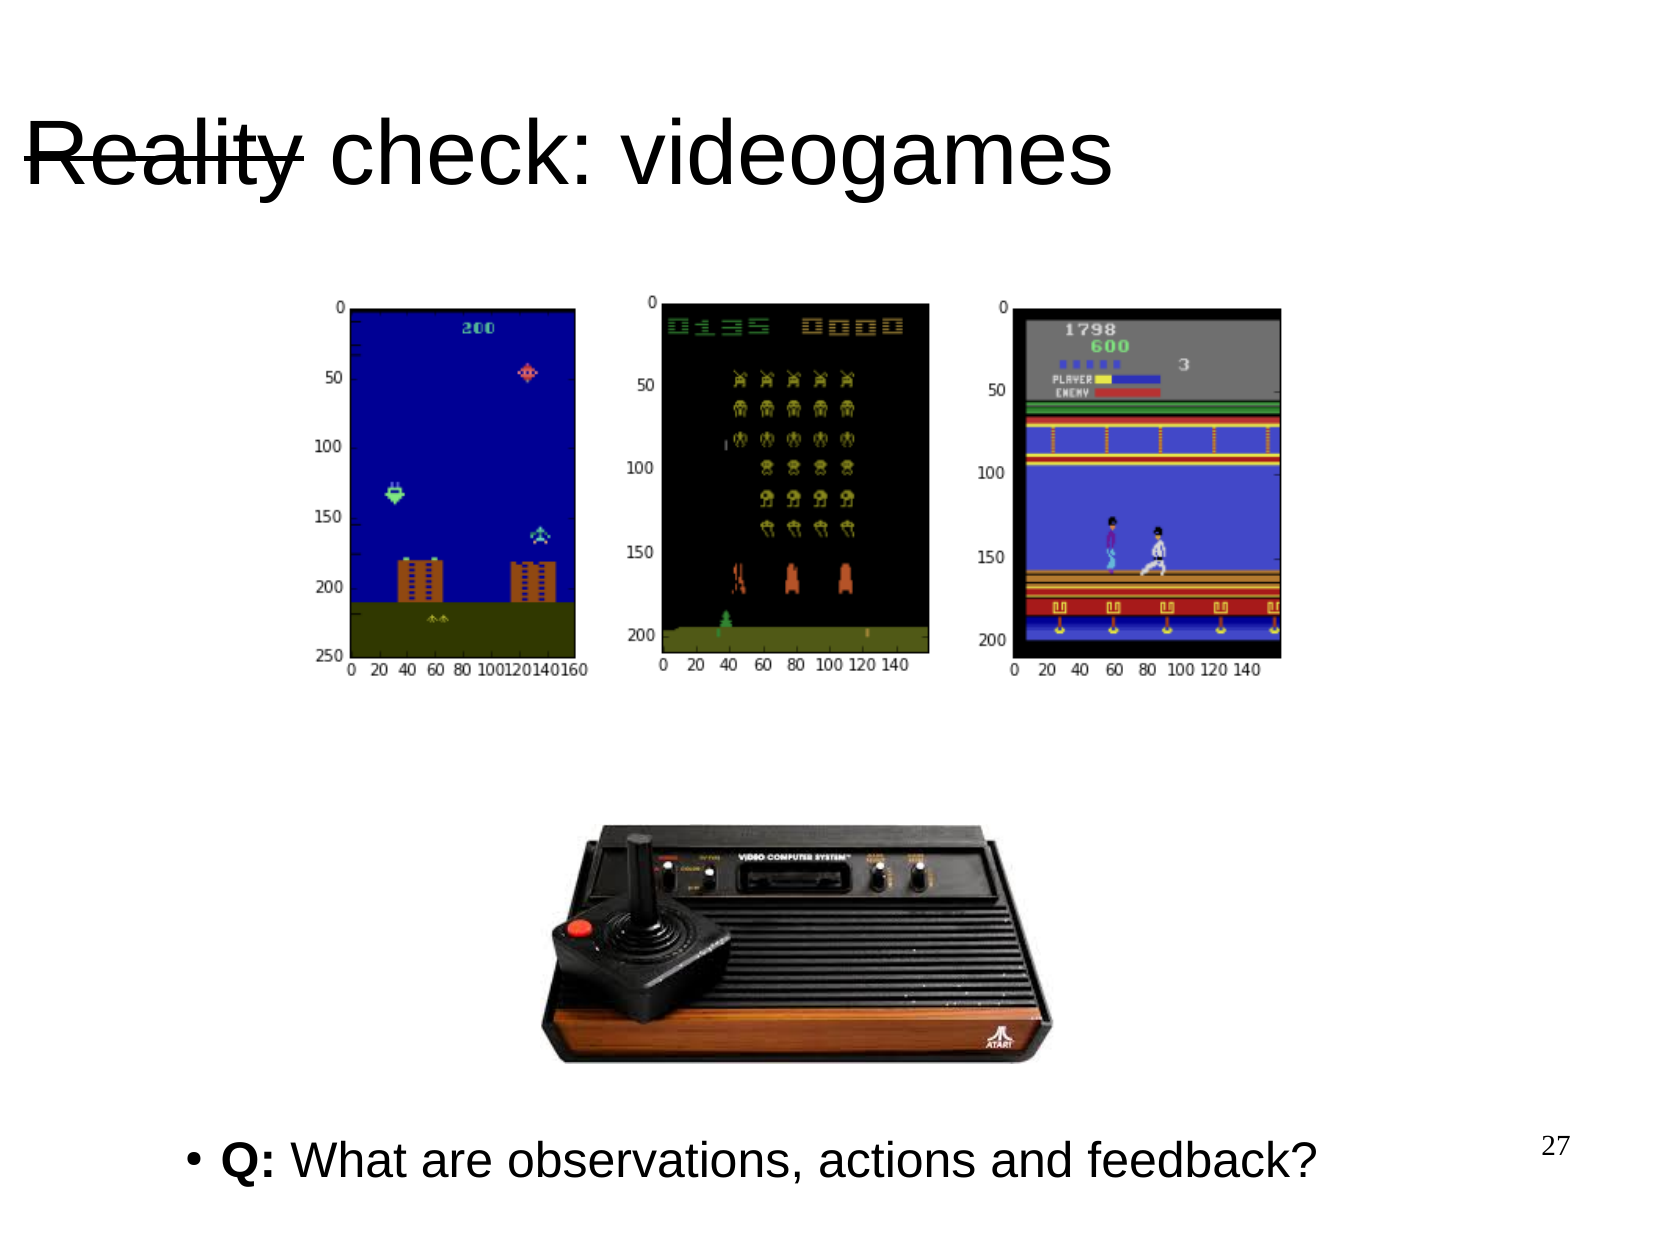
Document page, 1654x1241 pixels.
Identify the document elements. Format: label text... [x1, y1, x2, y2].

title Reality check: videogames [23, 49, 1512, 257]
picture [303, 290, 601, 691]
picture [540, 824, 1055, 1064]
text_box Q: What are observations, actions and feedback? [135, 1125, 1472, 1241]
picture [966, 290, 1291, 691]
picture [615, 285, 939, 686]
